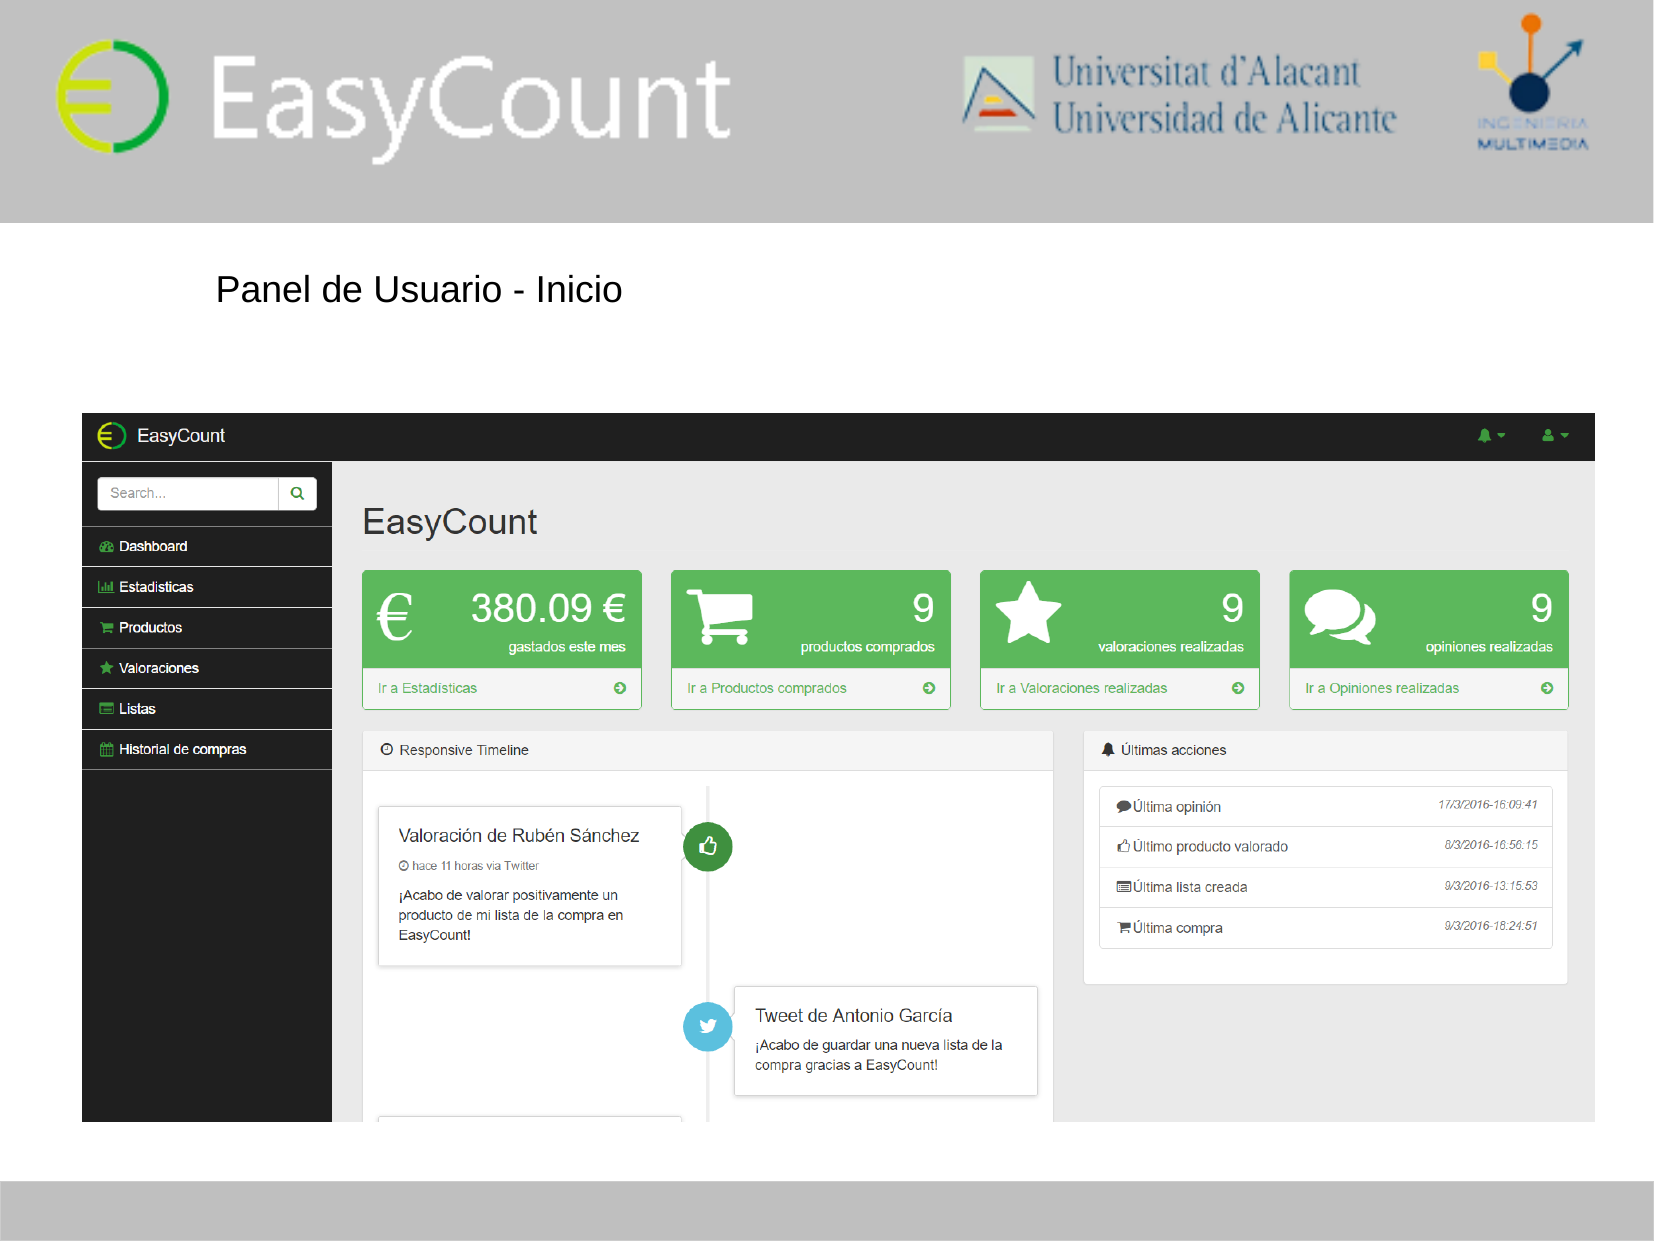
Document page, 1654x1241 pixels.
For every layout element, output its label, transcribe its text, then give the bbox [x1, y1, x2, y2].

picture [82, 413, 1595, 1123]
text_box [0, 1181, 1654, 1241]
text_box Panel de Usuario - Inicio [200, 260, 798, 378]
picture [0, 0, 1654, 223]
